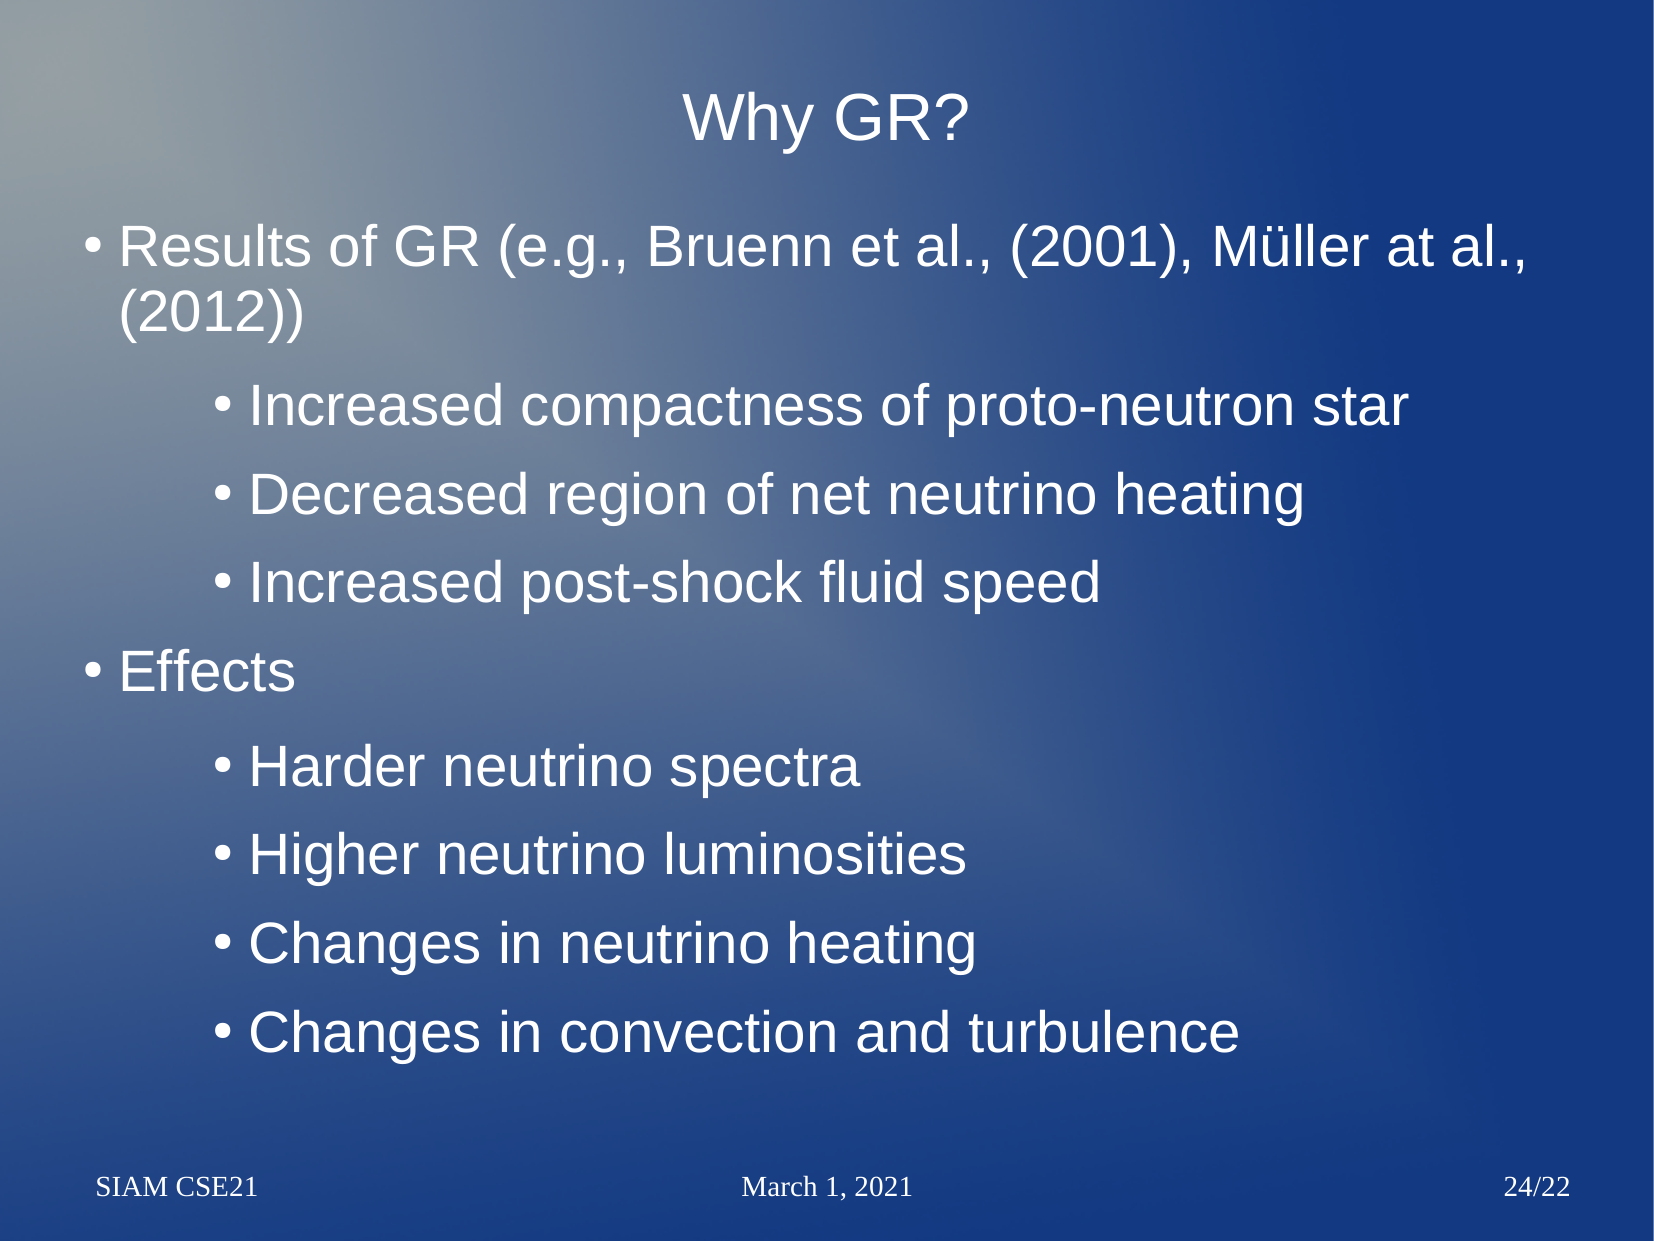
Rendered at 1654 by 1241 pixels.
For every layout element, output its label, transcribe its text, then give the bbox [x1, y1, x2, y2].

list Results of GR (e.g., Bruenn et al., (2001), Müller at al., (2012)) Increased compactness of proto-neutron star Decreased region of net neutrino heating Increased post-shock fluid speed Effects Harder neutrino spectra Higher neutrino luminosities Changes in neutrino heating Changes in convection and turbulence [82, 213, 1571, 1065]
picture [0, 0, 1654, 1241]
title Why GR? [82, 13, 1571, 213]
